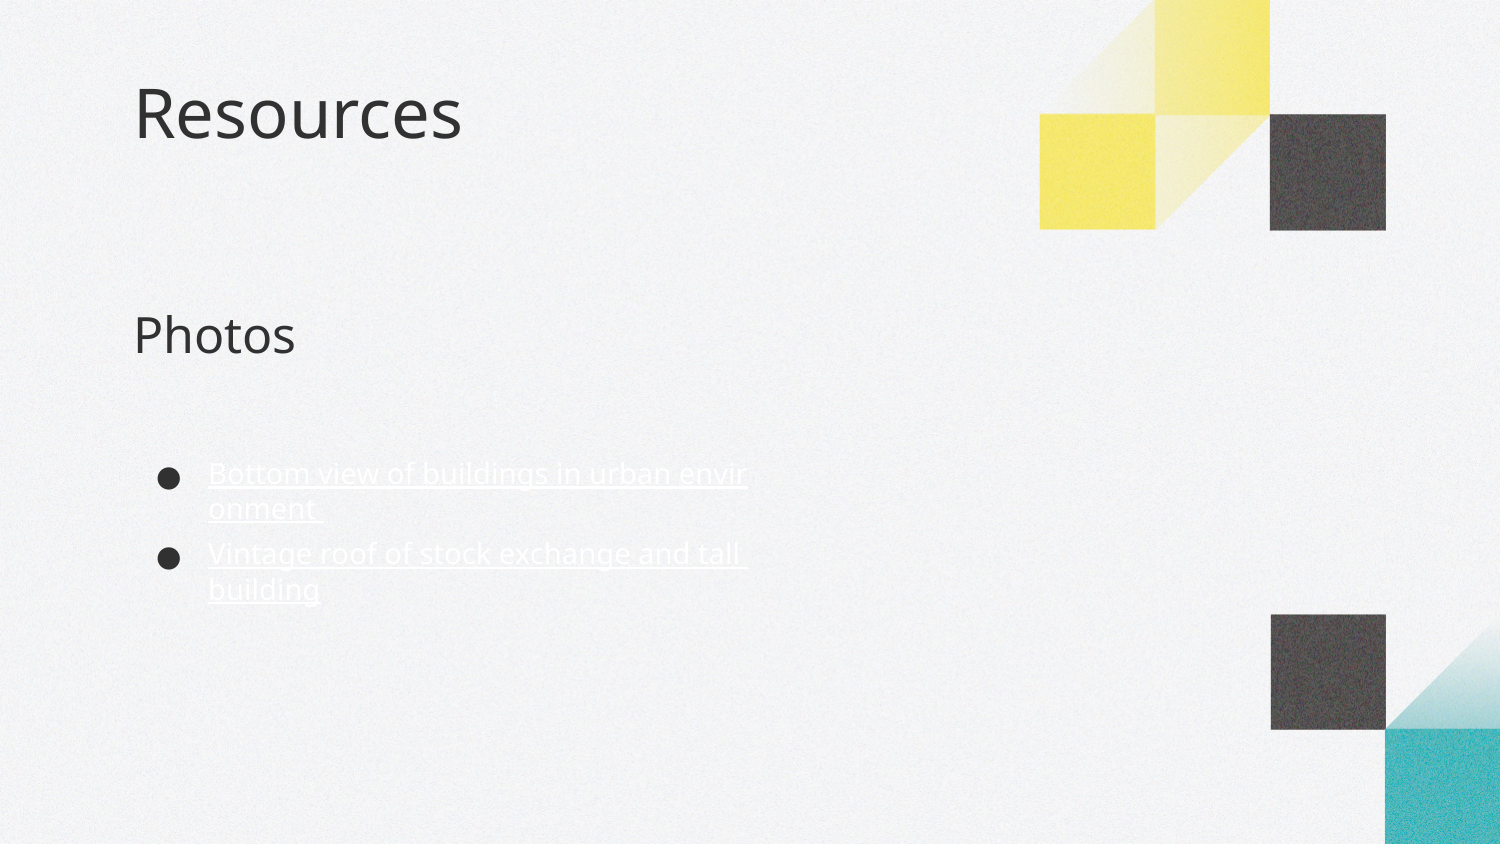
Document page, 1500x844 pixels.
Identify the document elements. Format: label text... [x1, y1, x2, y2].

subtitle Bottom view of buildings in urban environment Vintage roof of stock exchange and tall building [118, 376, 779, 613]
title Photos [118, 290, 416, 377]
picture [0, 0, 1500, 844]
title Resources [118, 63, 1159, 158]
